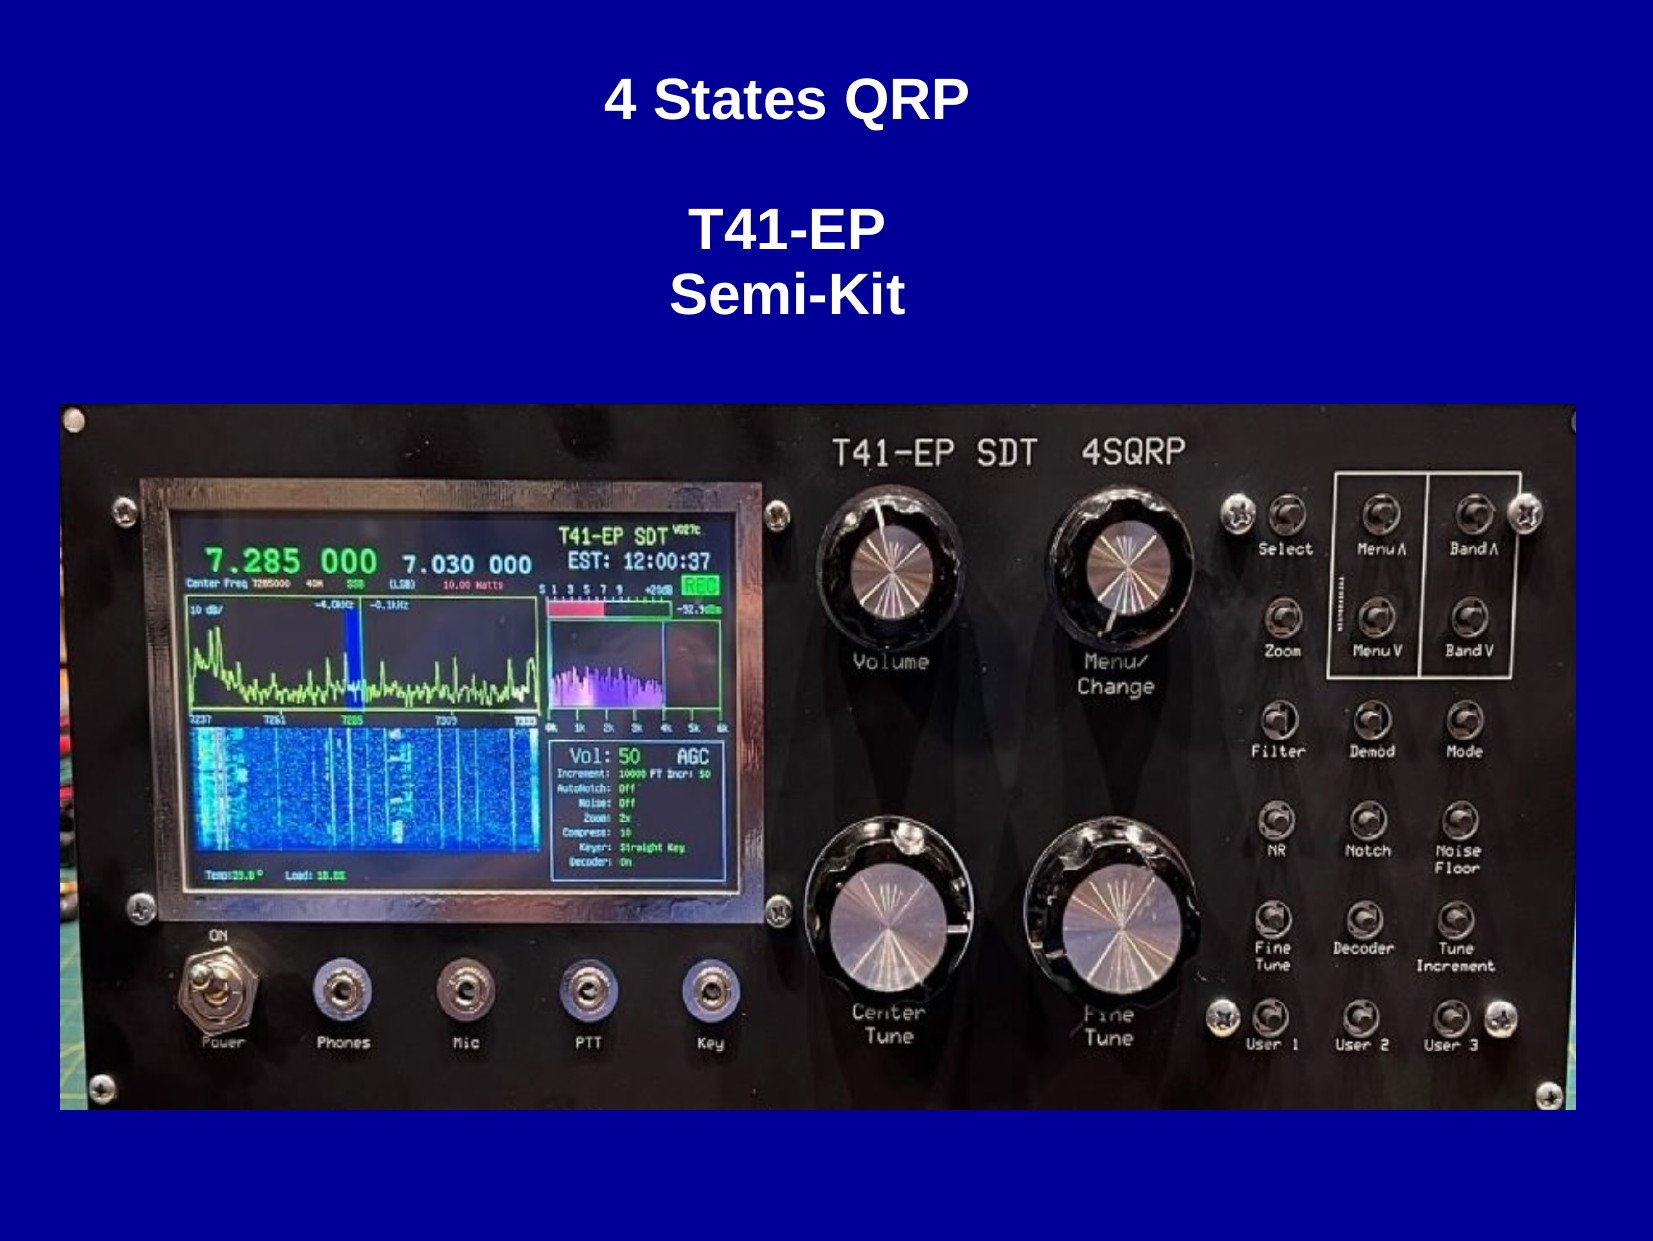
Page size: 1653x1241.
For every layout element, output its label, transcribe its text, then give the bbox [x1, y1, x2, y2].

picture [60, 405, 1576, 1111]
text_box 4 States QRP T41-EP Semi-Kit [585, 59, 991, 336]
